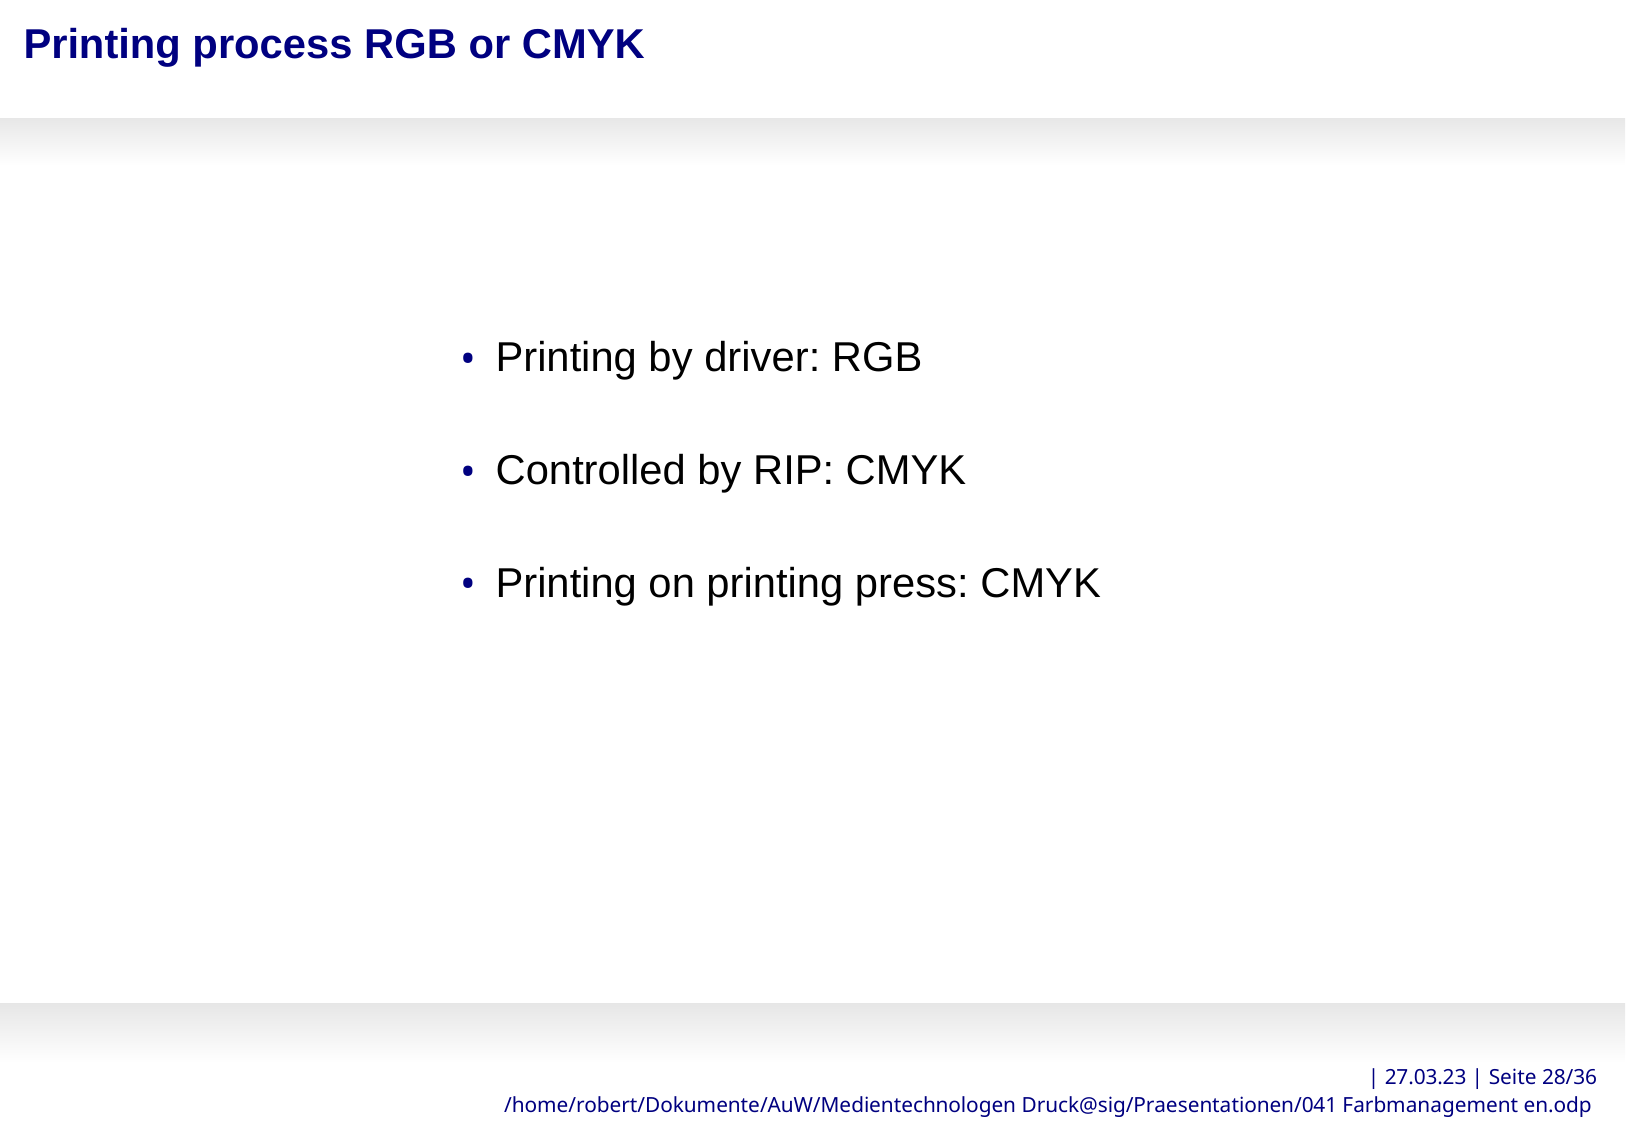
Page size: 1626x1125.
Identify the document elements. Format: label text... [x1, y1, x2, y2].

title Printing process RGB or CMYK [23, 11, 1600, 130]
list Printing by driver: RGB Controlled by RIP: CMYK Printing on printing press: CMYK [413, 324, 1588, 789]
